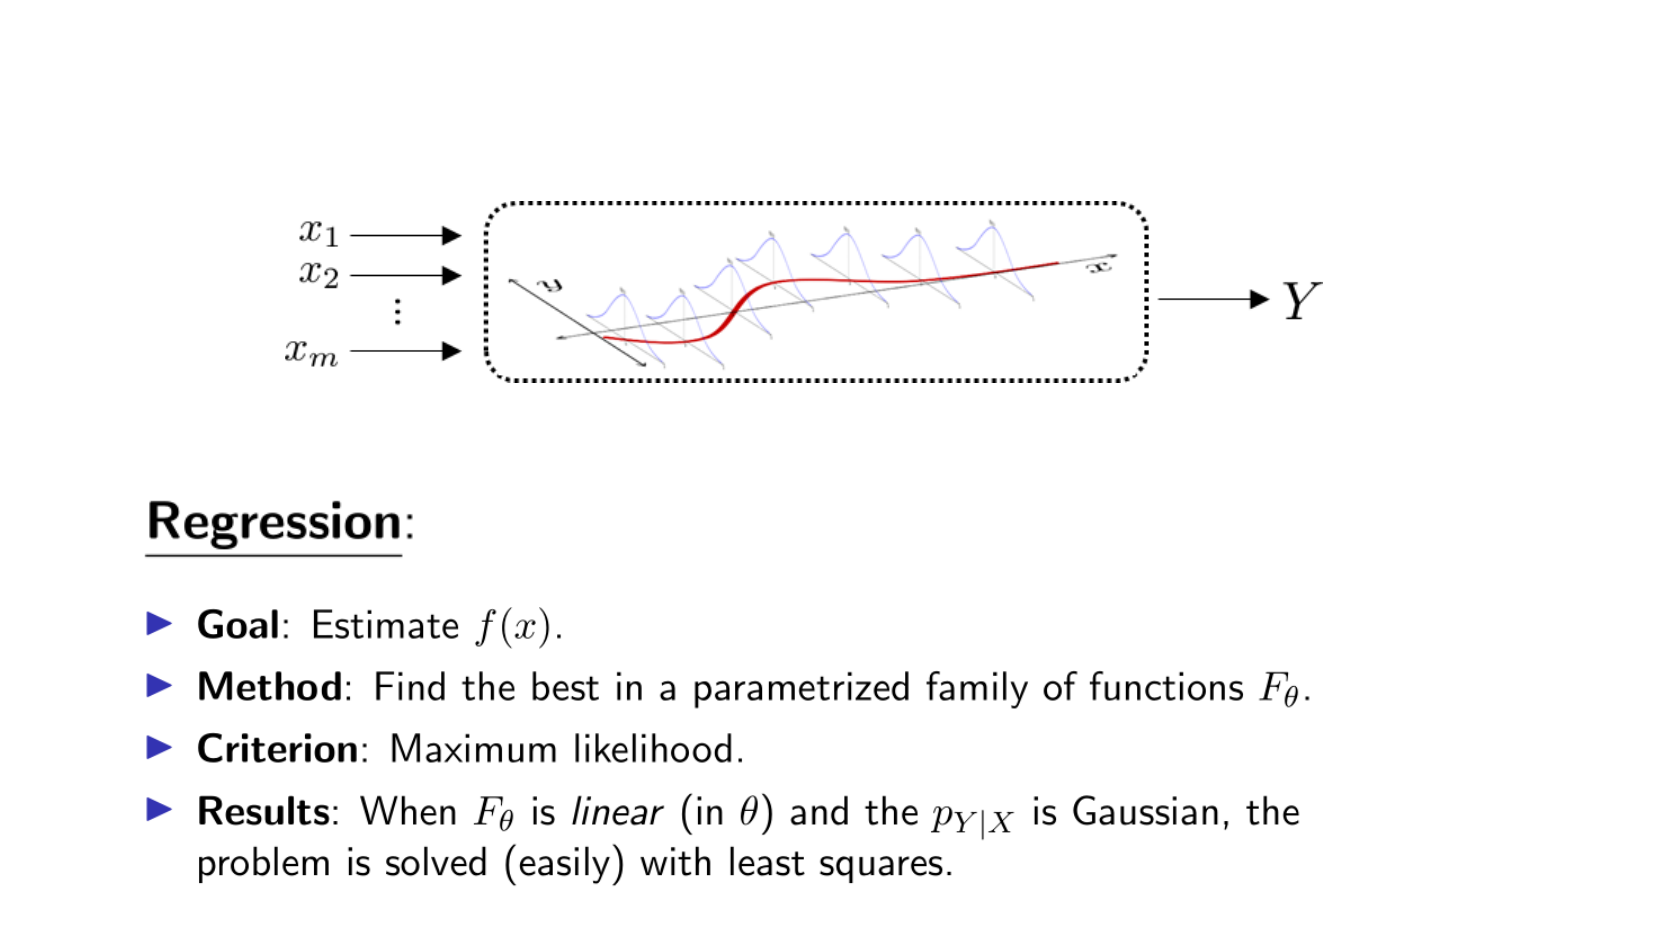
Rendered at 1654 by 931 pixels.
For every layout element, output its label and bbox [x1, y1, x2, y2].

picture [135, 488, 423, 570]
picture [135, 597, 1323, 901]
picture [285, 201, 1323, 383]
